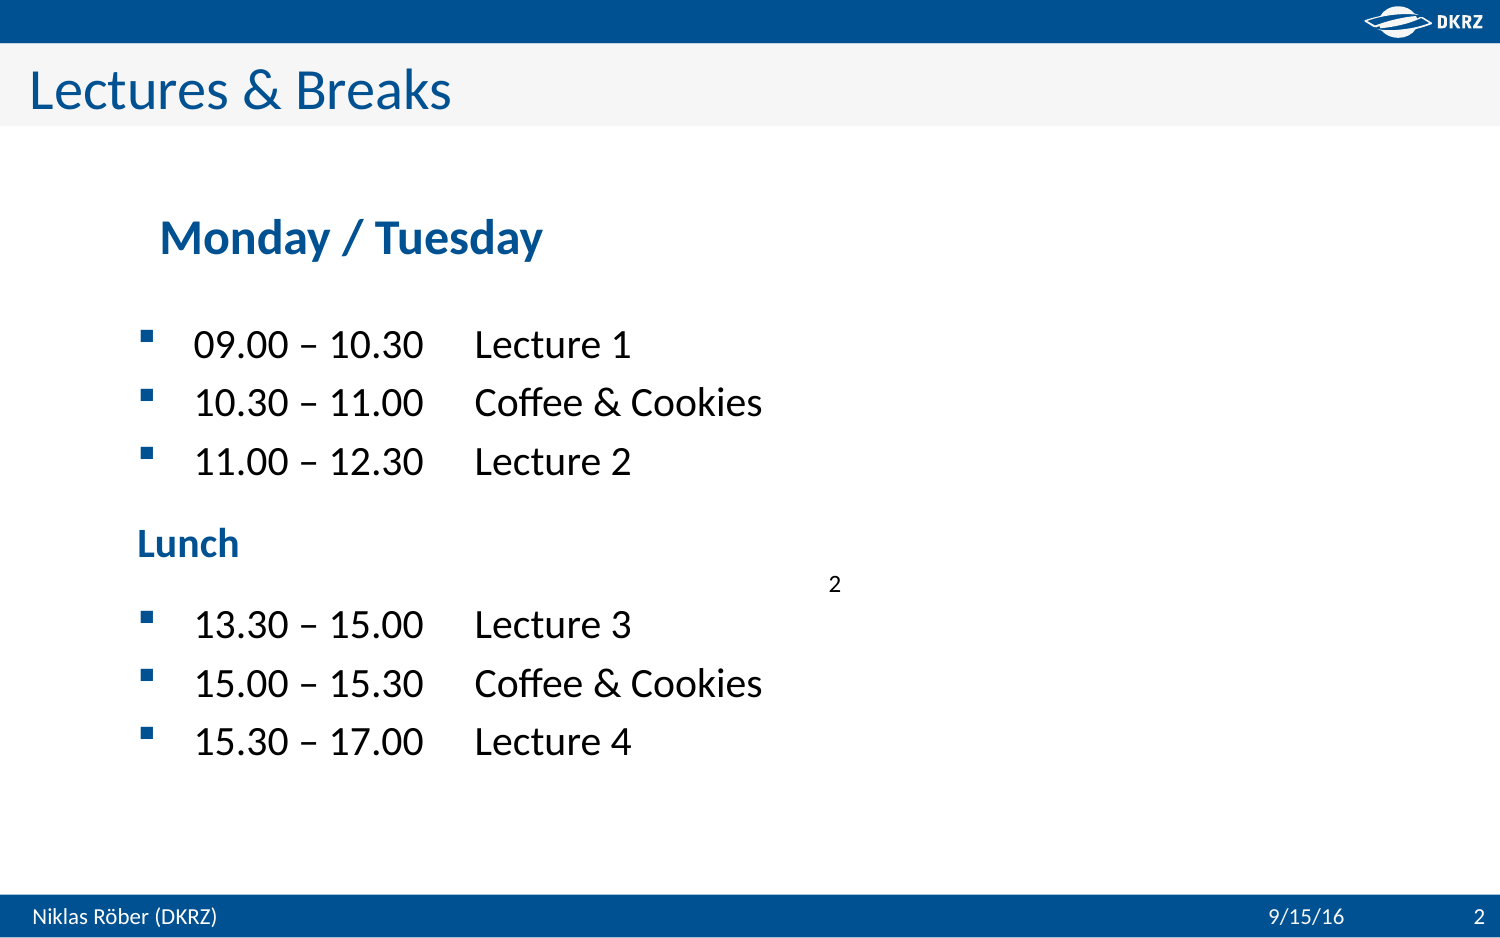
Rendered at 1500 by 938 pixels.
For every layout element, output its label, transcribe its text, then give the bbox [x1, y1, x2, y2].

text_box 2 [813, 560, 857, 605]
slide_number 9/15/16 [1187, 893, 1360, 938]
text_box Monday / Tuesday [144, 197, 925, 272]
slide_number <number> [1376, 893, 1500, 938]
list 09.00 – 10.30 Lecture 1 10.30 – 11.00 Coffee & Cookies 11.00 – 12.30 Lecture 2 Lunch 13.30 – 15.00 Lecture 3 15.00 – 15.30 Coffee & Cookies 15.30 – 17.00 Lecture 4 [122, 161, 1247, 861]
title Lectures & Breaks [0, 43, 1500, 127]
